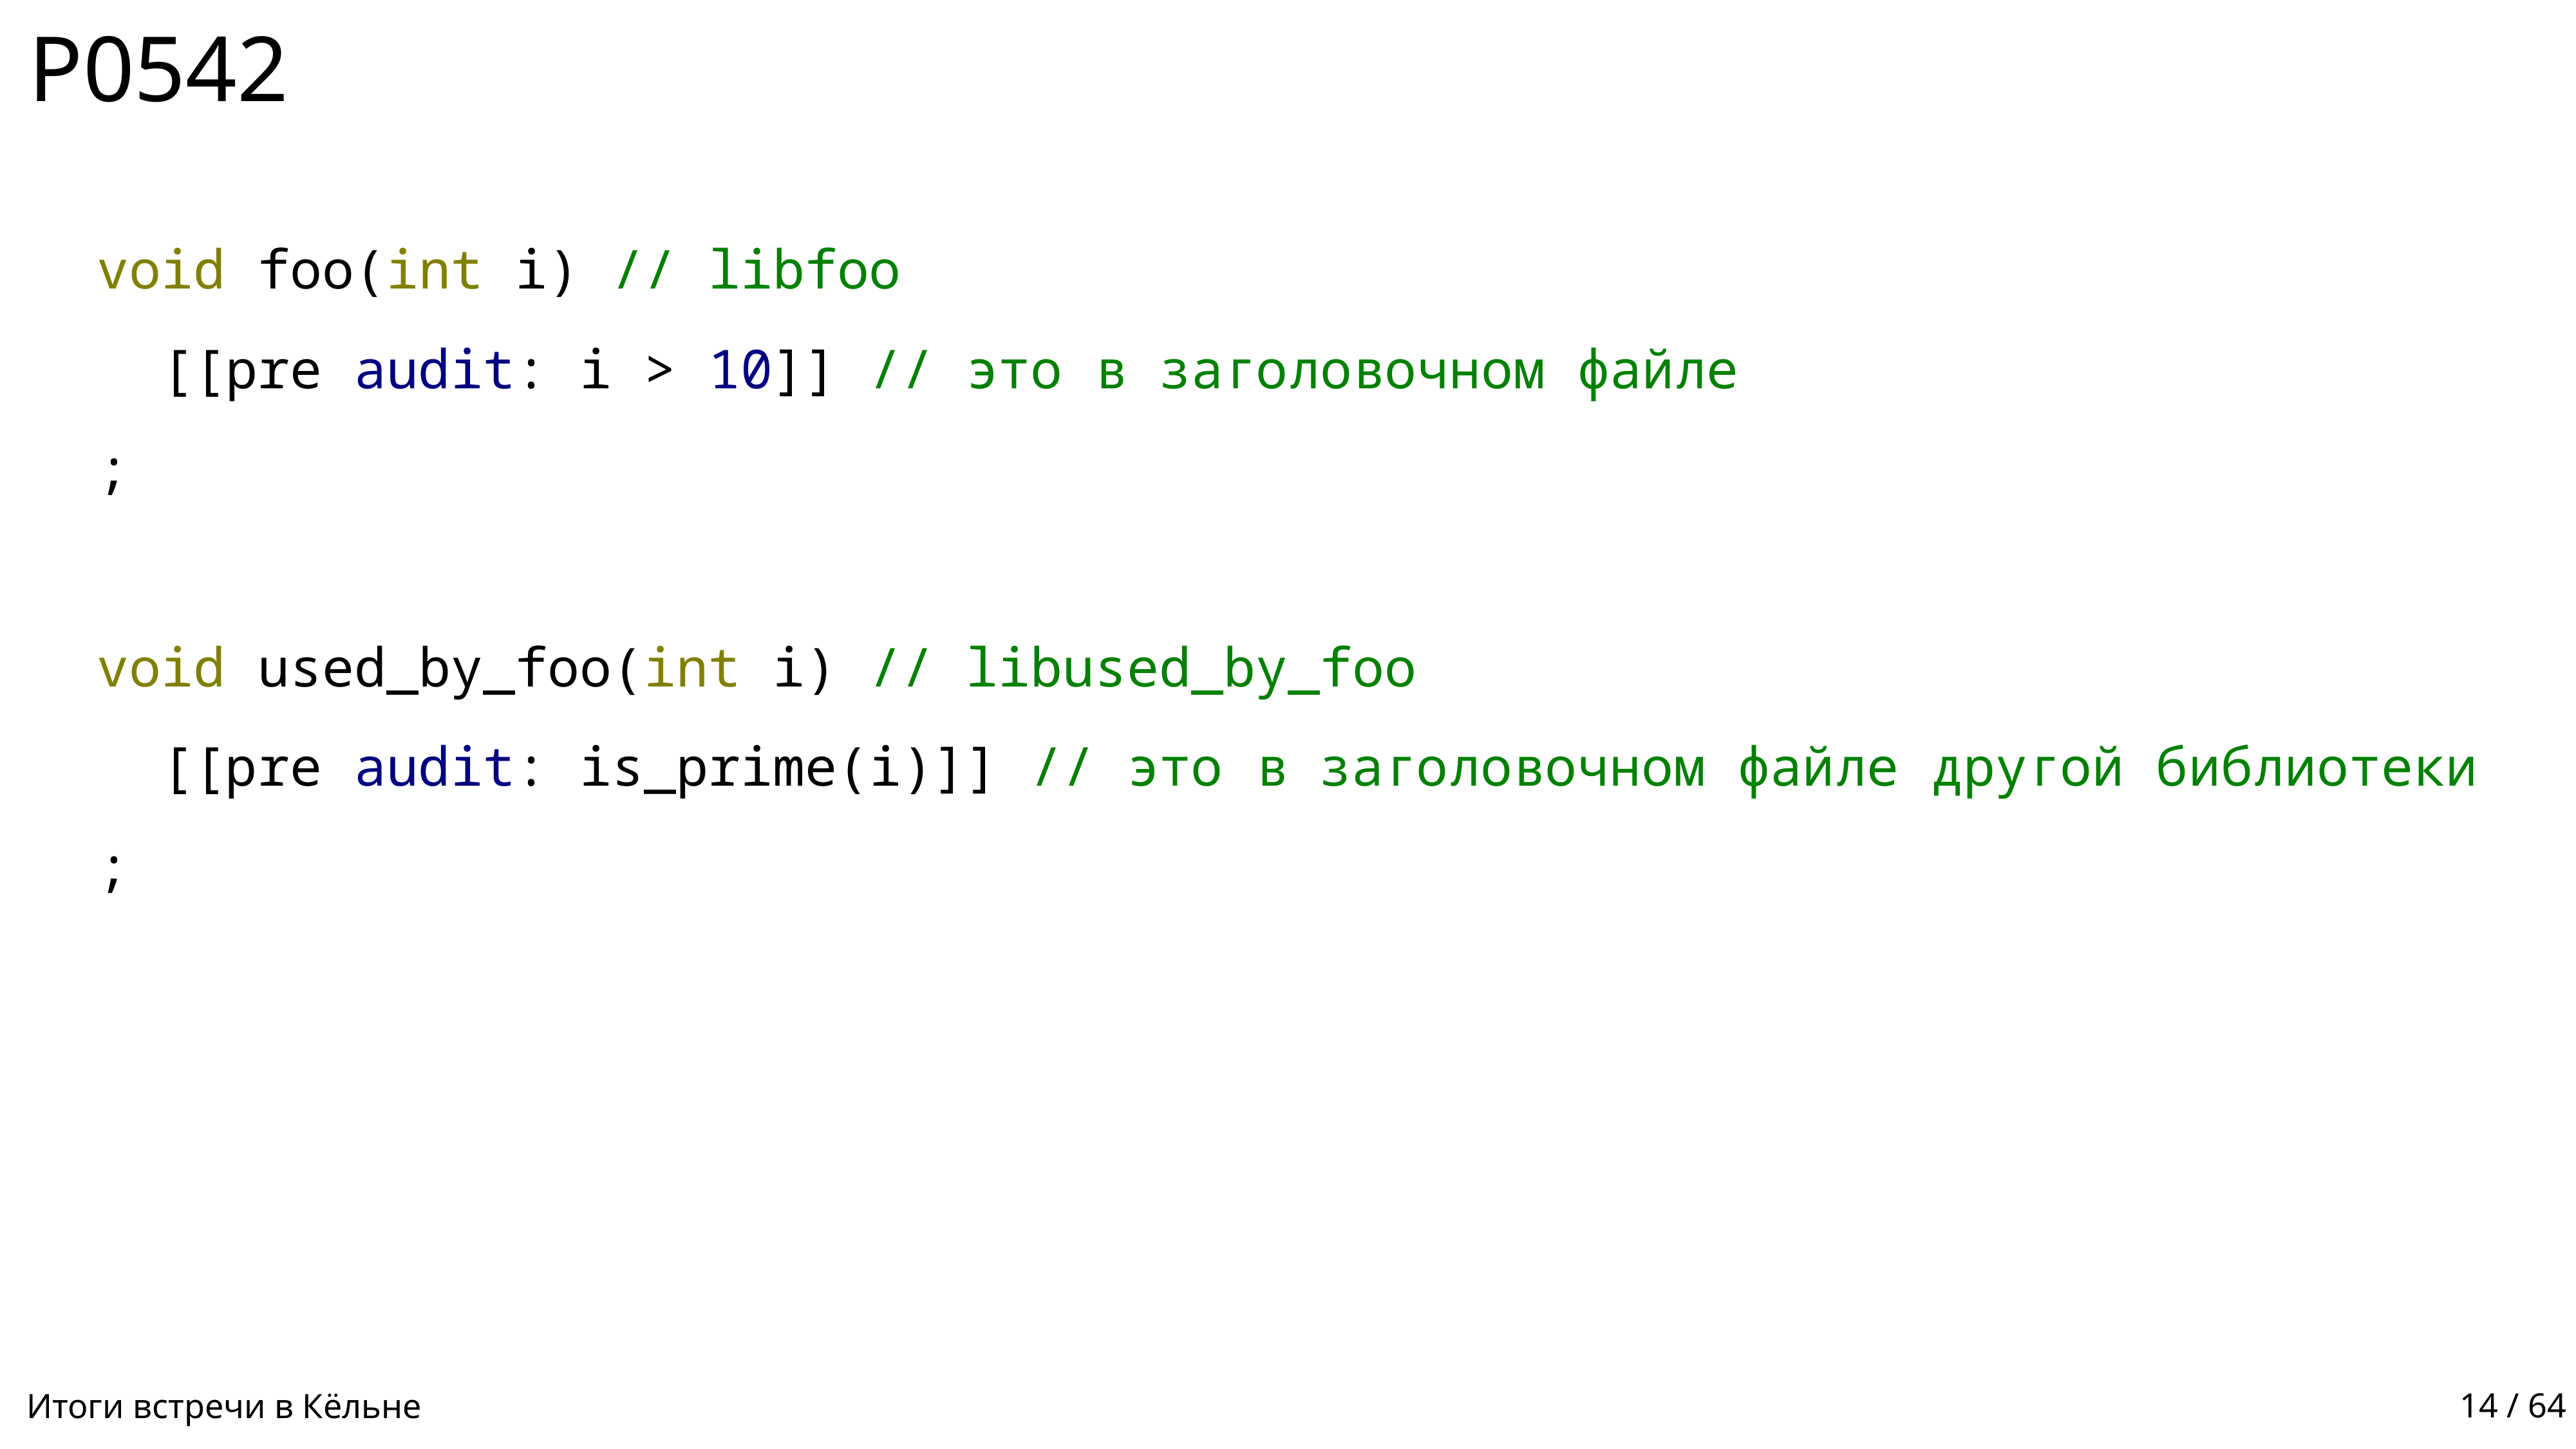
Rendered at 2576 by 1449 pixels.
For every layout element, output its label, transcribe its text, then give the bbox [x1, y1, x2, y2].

list <number> / 64 [1479, 1376, 2576, 1431]
list Итоги встречи в Кёльне [17, 1376, 1114, 1431]
title P0542 [19, 19, 2550, 155]
list void foo(int i) // libfoo [[pre audit: i > 10]] // это в заголовочном файле ; void used_by_foo(int i) // libused_by_foo [[pre audit: is_prime(i)]] // это в заголовочном файле другой библиотеки ; [87, 214, 2550, 1382]
